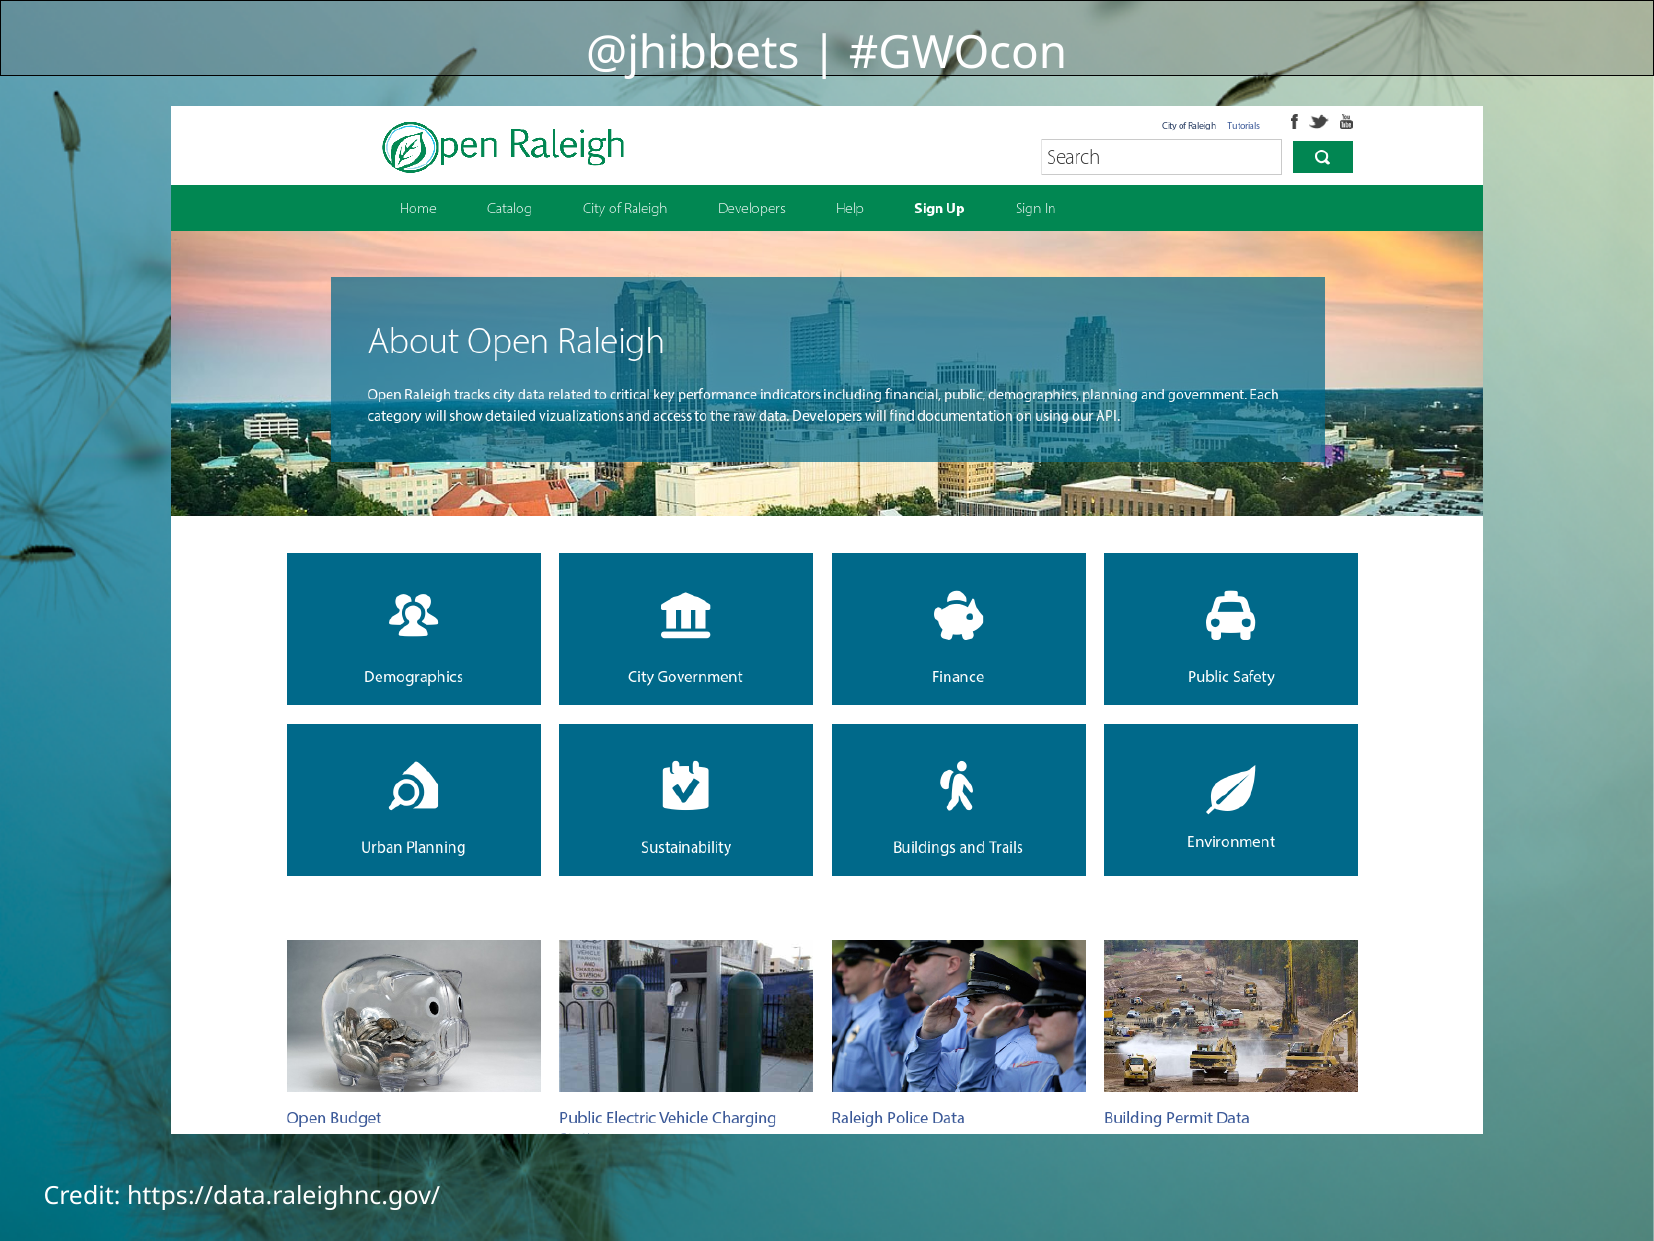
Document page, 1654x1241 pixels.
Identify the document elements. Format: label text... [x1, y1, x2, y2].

text_box Credit: https://data.raleighnc.gov/ [28, 1170, 461, 1213]
picture [0, 76, 1654, 1241]
